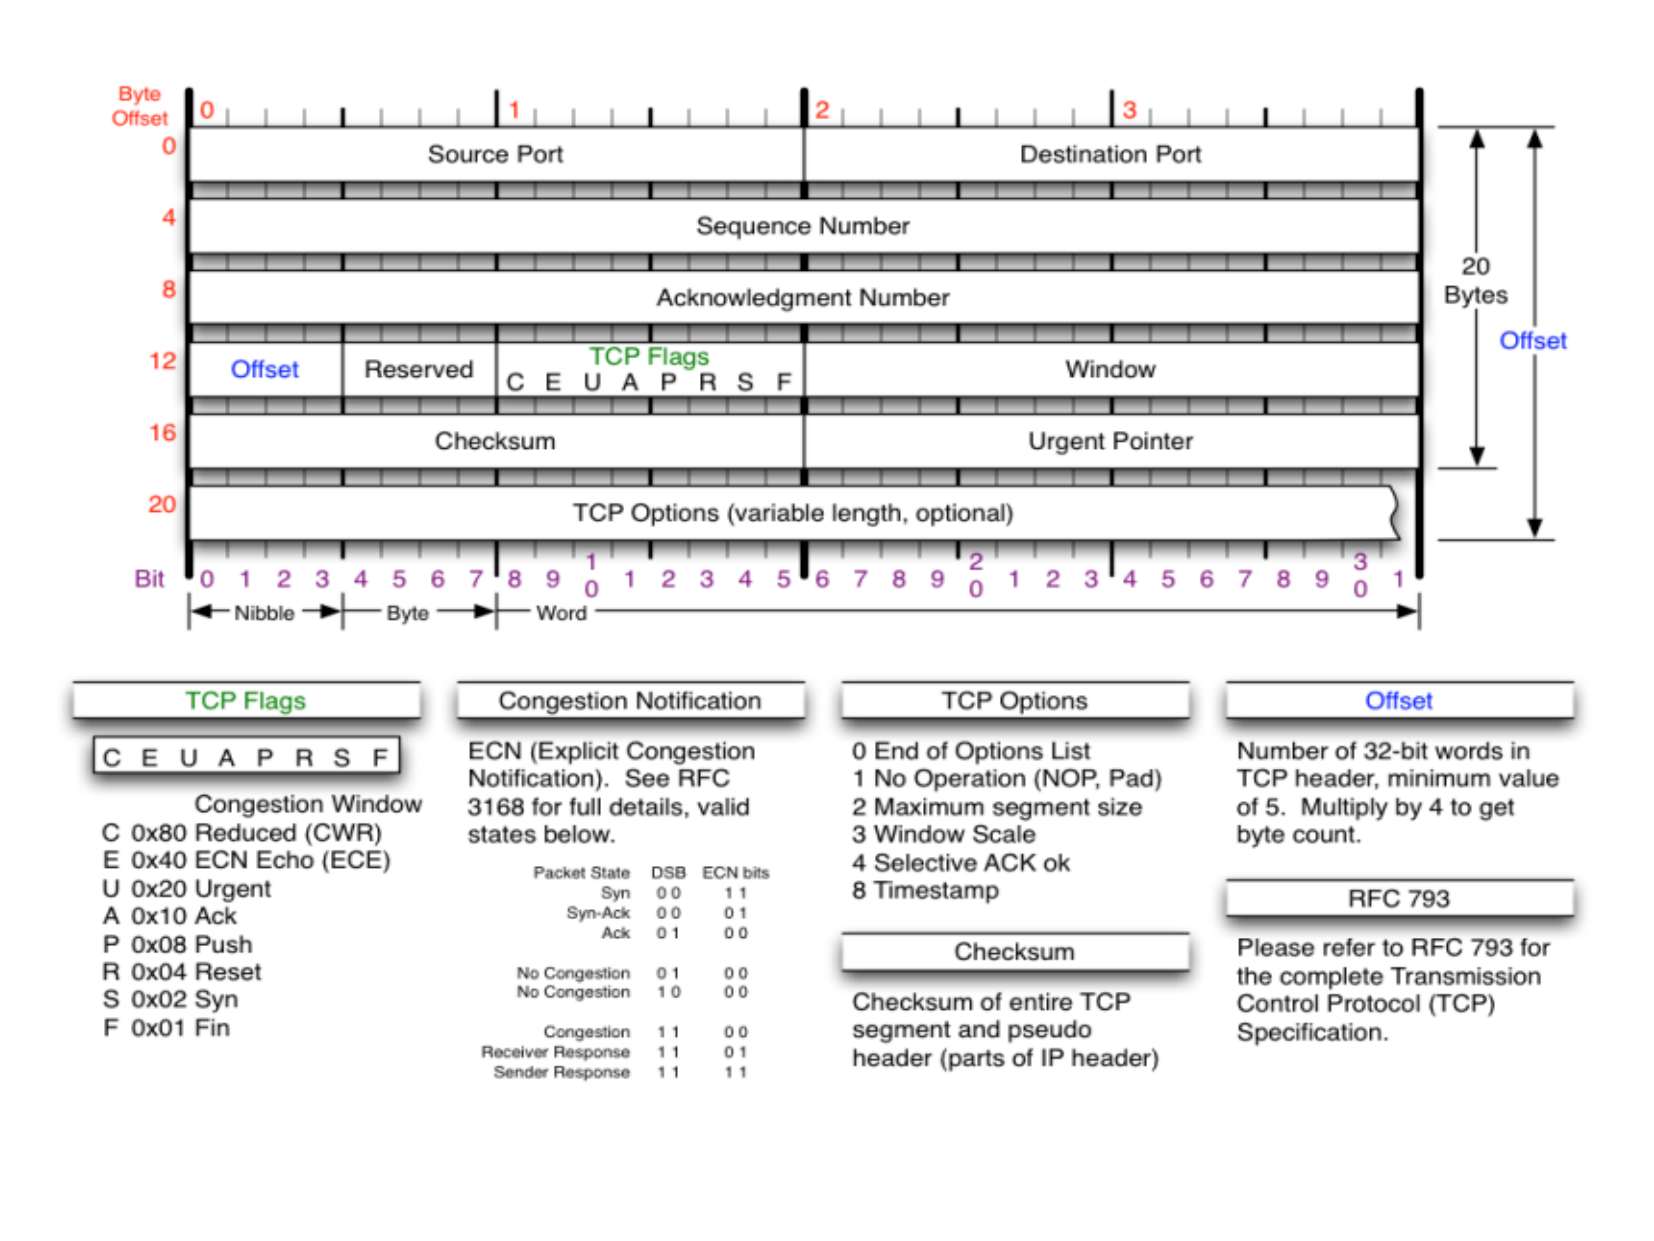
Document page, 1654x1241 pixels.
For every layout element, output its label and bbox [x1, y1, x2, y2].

picture [55, 74, 1593, 1088]
